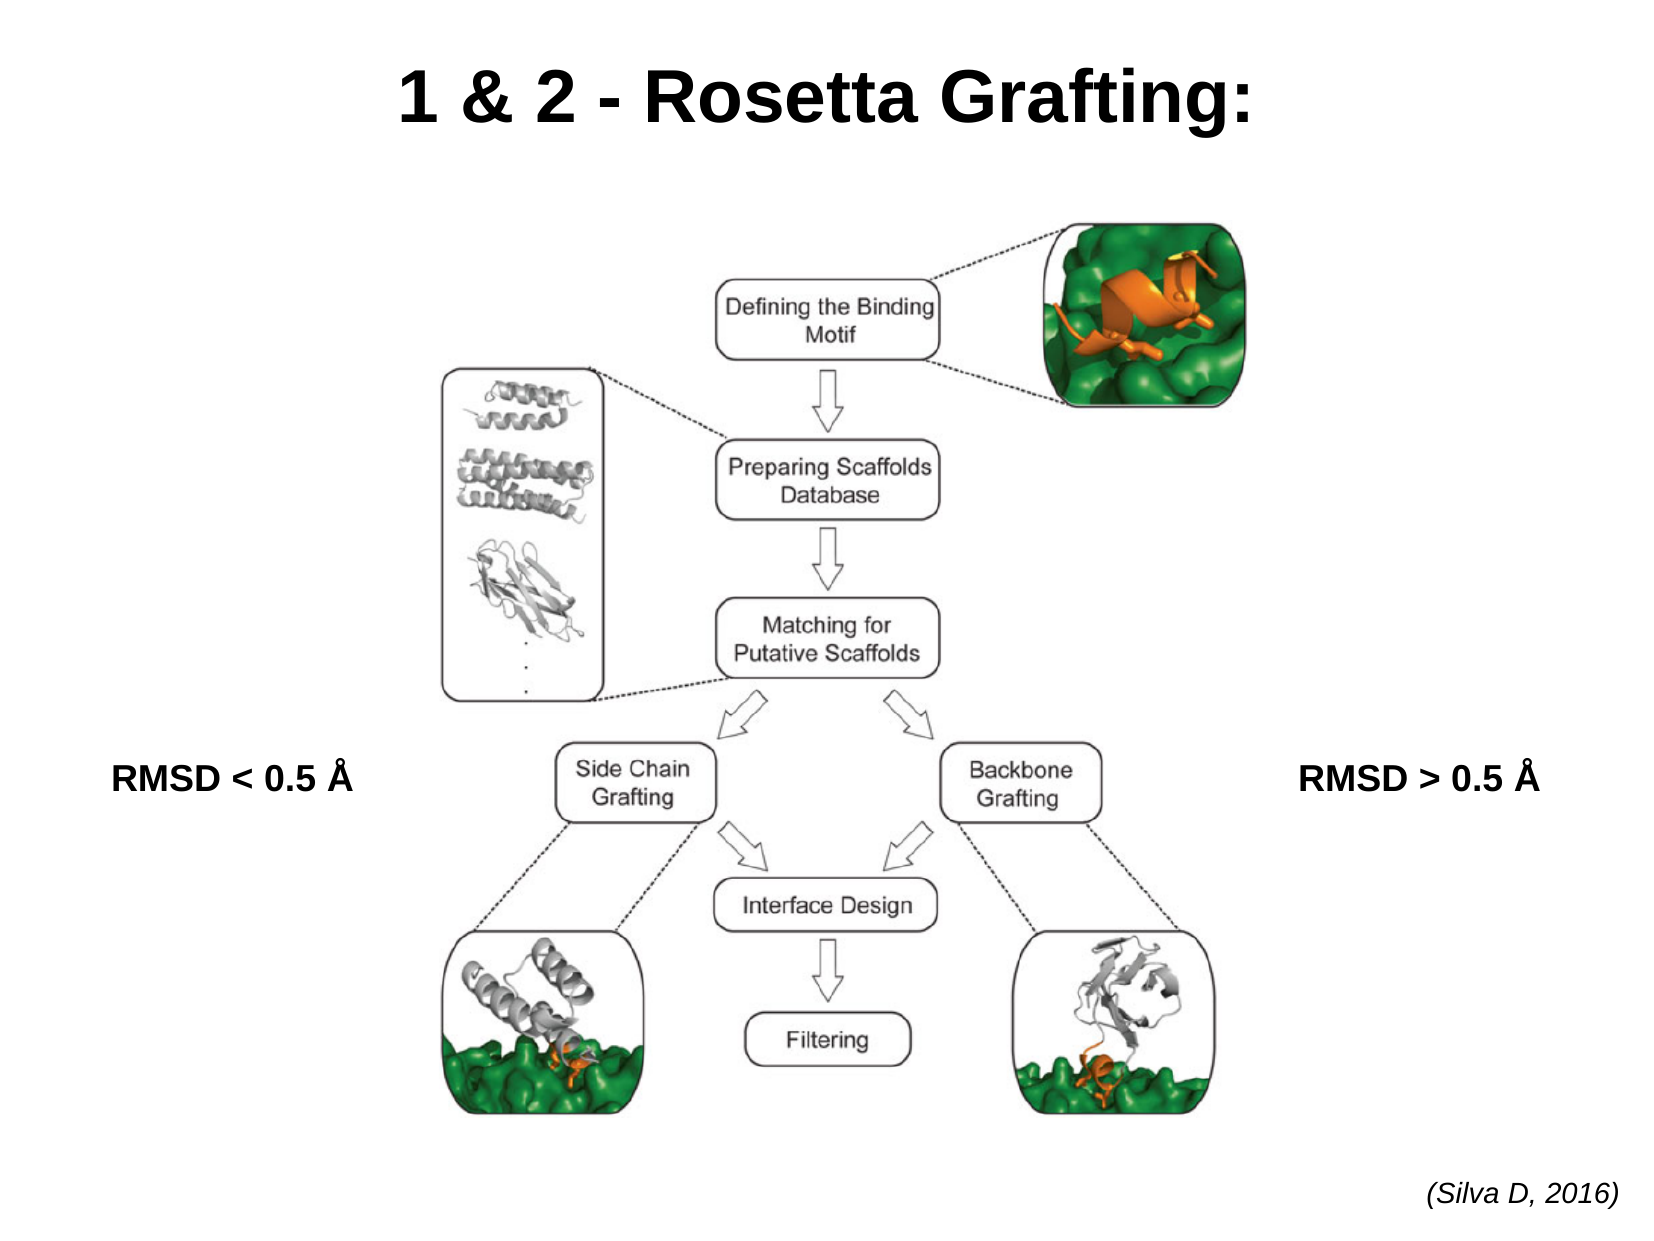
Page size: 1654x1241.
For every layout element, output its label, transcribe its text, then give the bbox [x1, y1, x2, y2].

text_box 1 & 2 - Rosetta Grafting: [0, 47, 1654, 146]
text_box RMSD > 0.5 Å [1277, 750, 1563, 807]
text_box (Silva D, 2016) [1245, 1170, 1636, 1218]
picture [420, 209, 1267, 1126]
text_box RMSD < 0.5 Å [90, 750, 376, 807]
